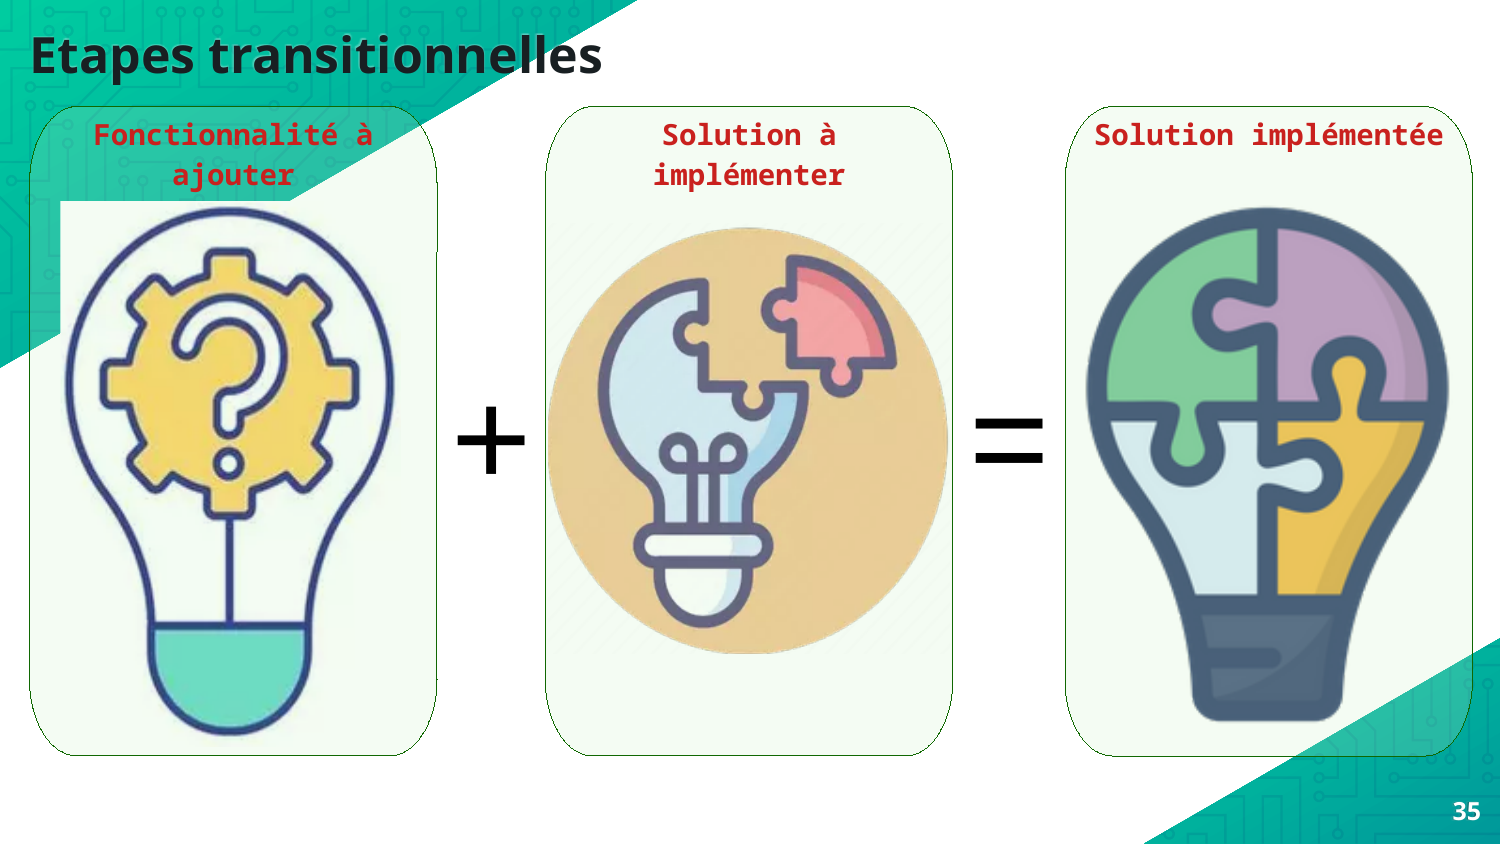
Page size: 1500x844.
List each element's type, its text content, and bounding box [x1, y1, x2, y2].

slide_number <numéro> [1391, 779, 1482, 844]
text_box Solution à implémenter [545, 107, 953, 188]
text_box + [437, 354, 547, 523]
text_box [545, 188, 953, 756]
text_box Solution implémentée [1065, 107, 1473, 158]
text_box = [954, 354, 1065, 523]
text_box [29, 202, 438, 756]
title Etapes transitionnelles [29, 30, 1249, 89]
text_box Fonctionnalité à ajouter [29, 106, 438, 202]
text_box [1065, 158, 1473, 757]
